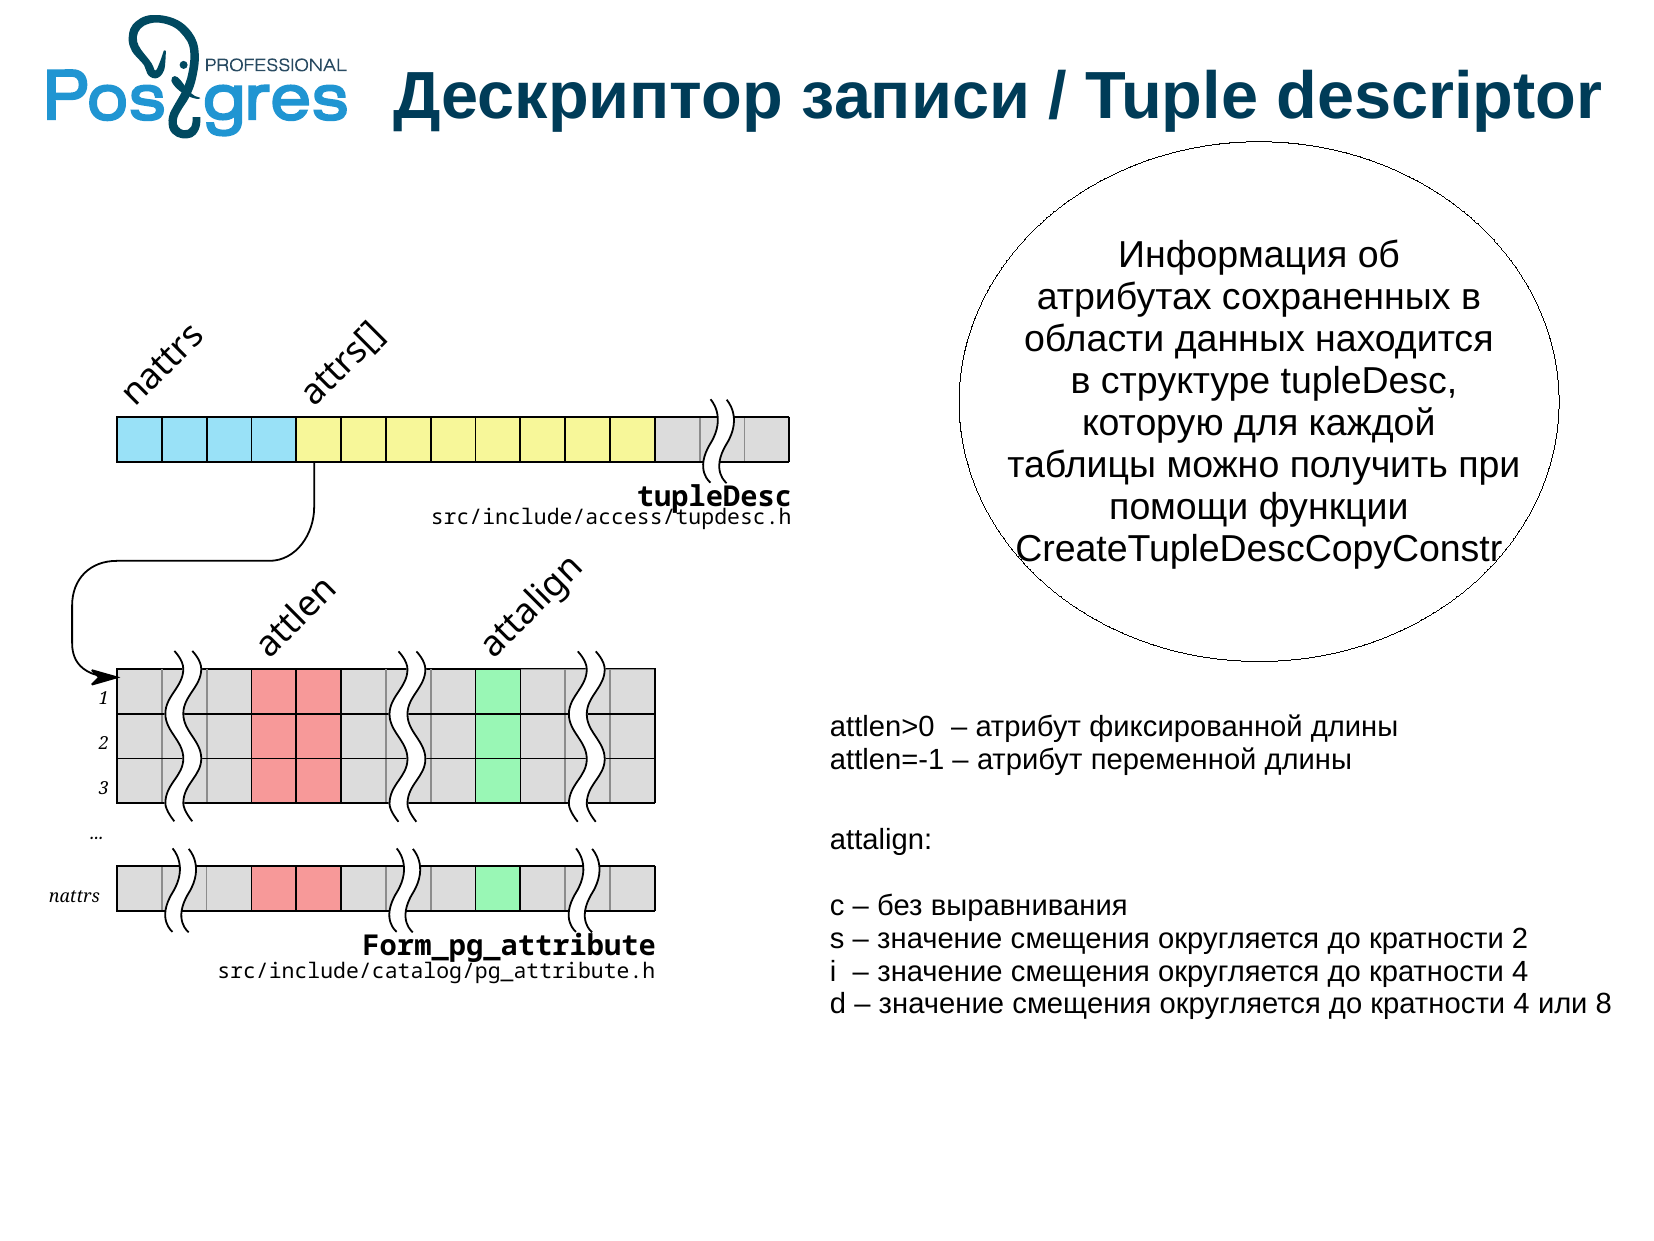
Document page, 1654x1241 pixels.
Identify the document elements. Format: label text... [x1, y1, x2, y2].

text_box Информация об атрибутах сохраненных в области данных находится в структуре tupleDesc, которую для каждой таблицы можно получить при помощи функции CreateTupleDescCopyConstr [959, 141, 1560, 662]
picture [0, 23, 1654, 1241]
text_box attlen>0 – атрибут фиксированной длины attlen=-1 – атрибут переменной длины [814, 702, 1432, 816]
text_box attalign: c – без выравнивания s – значение смещения округляется до кратности 2 i – значение смещения округляется до кратности 4 d – значение смещения округляется до кратности 4 или 8 [814, 816, 1630, 1103]
